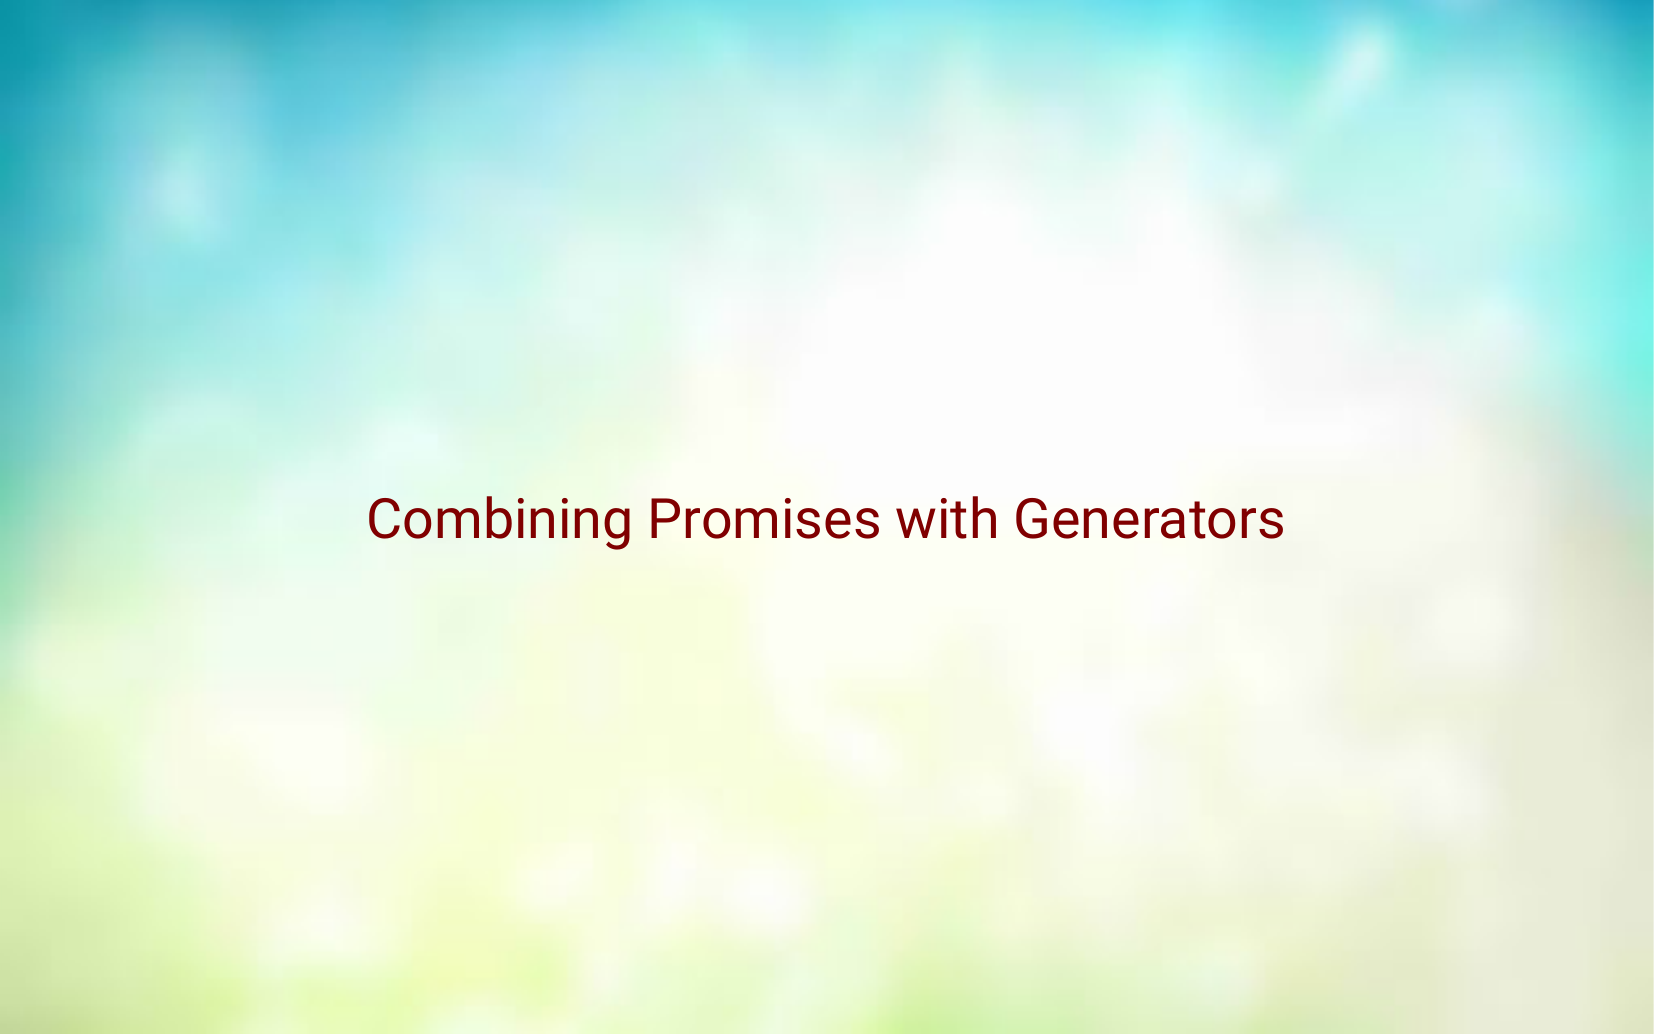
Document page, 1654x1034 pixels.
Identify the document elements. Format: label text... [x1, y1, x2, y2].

title Combining Promises with Generators [82, 430, 1571, 604]
picture [0, 0, 1654, 1034]
